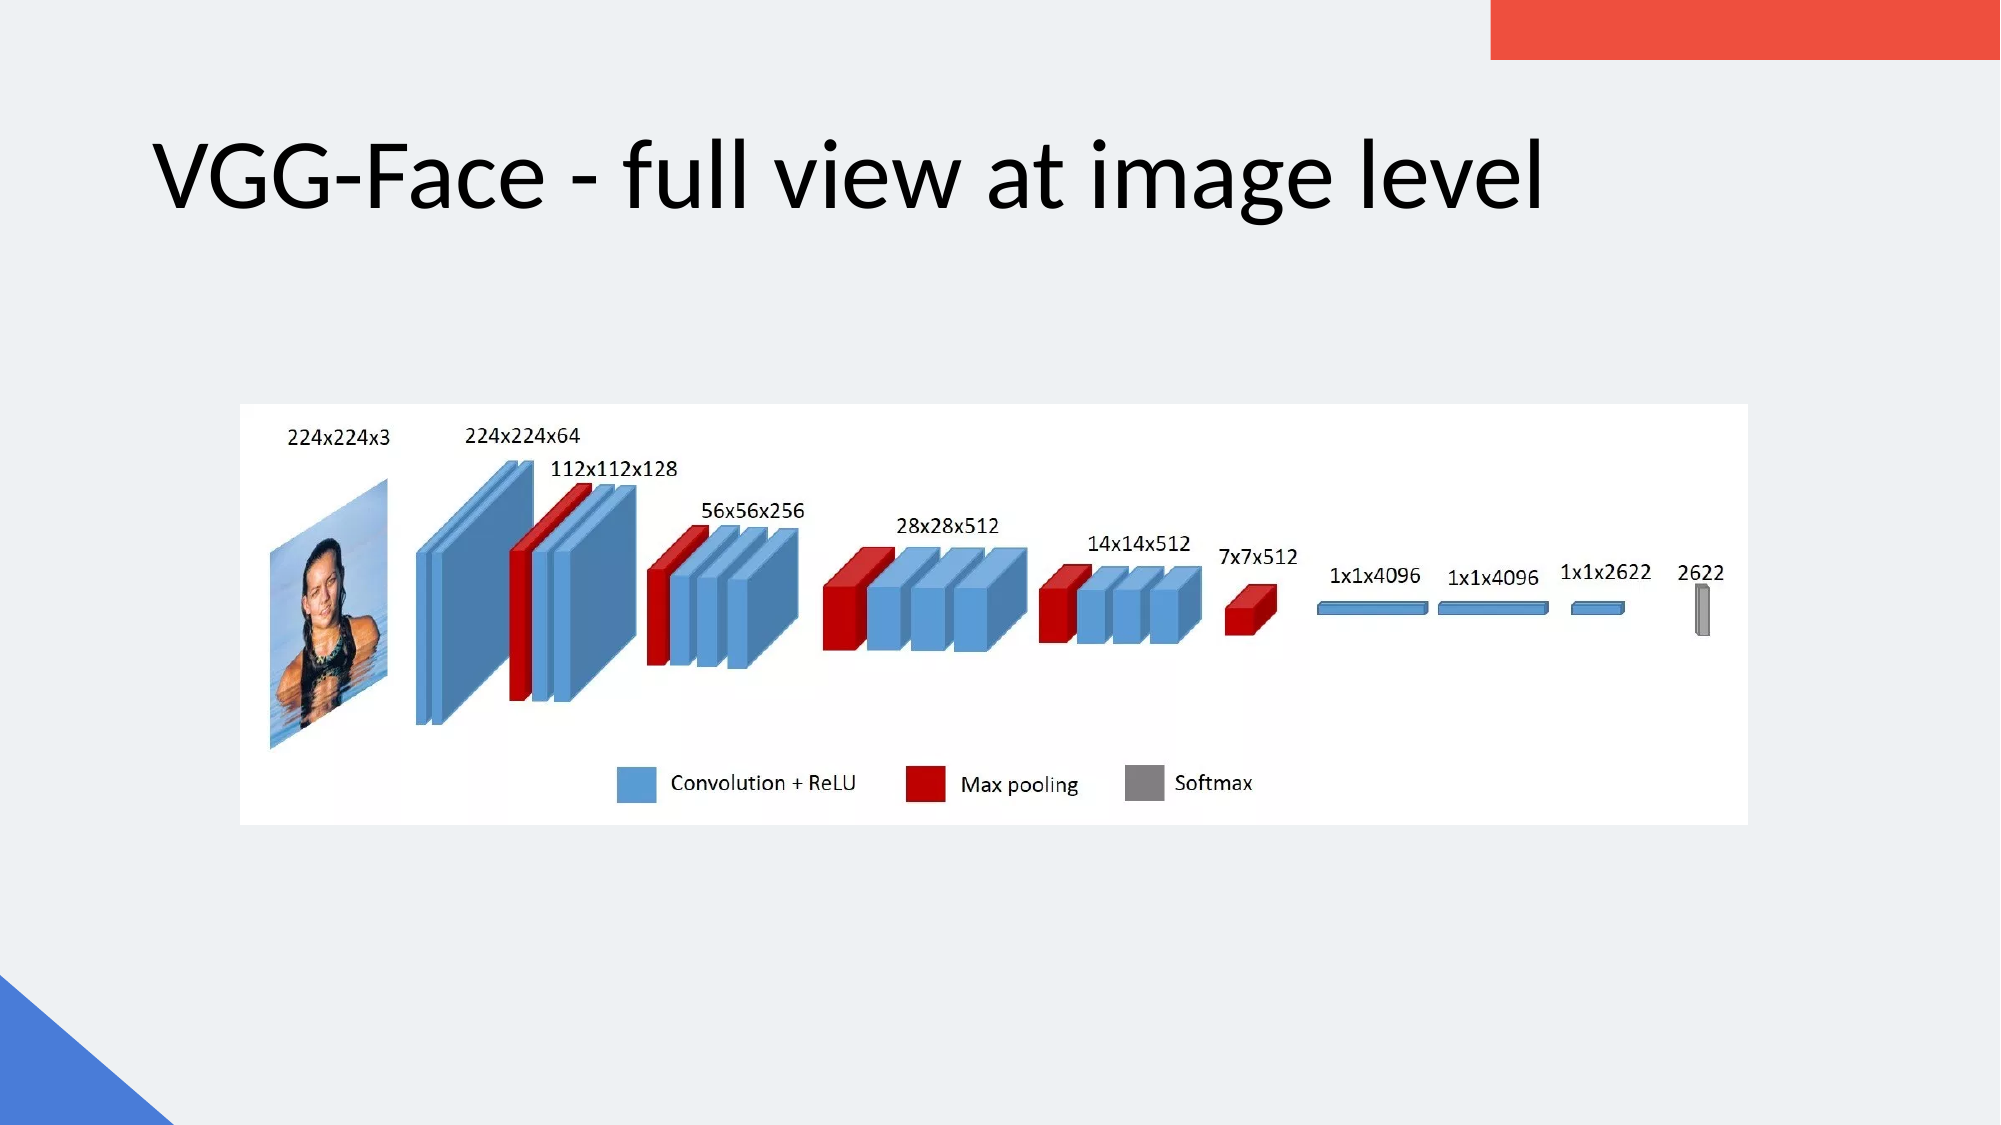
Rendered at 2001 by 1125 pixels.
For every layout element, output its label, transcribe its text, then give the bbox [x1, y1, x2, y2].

title VGG-Face - full view at image level [137, 59, 1863, 278]
text_box [0, 974, 174, 1125]
picture [240, 404, 1748, 826]
text_box [1490, 0, 2000, 60]
